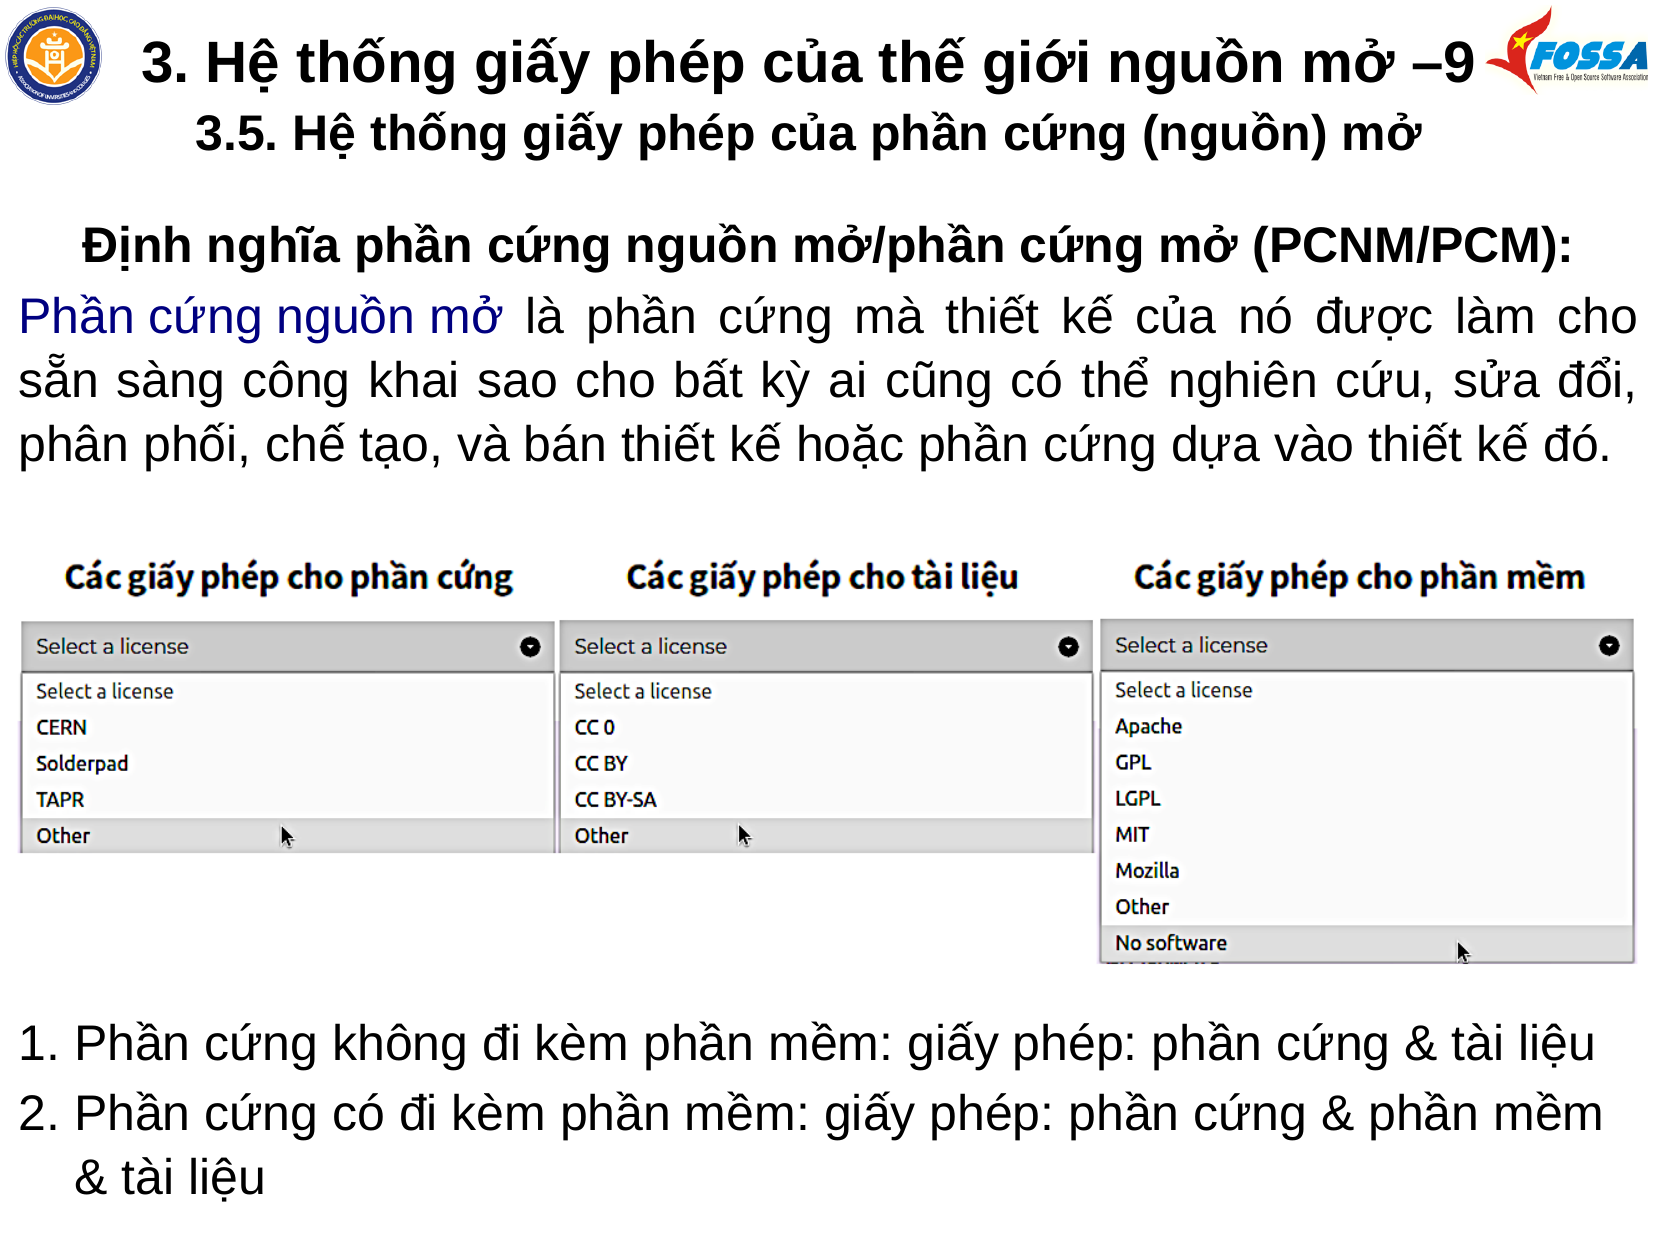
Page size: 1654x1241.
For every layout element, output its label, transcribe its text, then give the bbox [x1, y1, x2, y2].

text_box 1. Phần cứng không đi kèm phần mềm: giấy phép: phần cứng & tài liệu 2. Phần cứng có đi kèm phần mềm: giấy phép: phần cứng & phần mềm & tài liệu [3, 999, 1654, 1213]
text_box Định nghĩa phần cứng nguồn mở/phần cứng mở (PCNM/PCM): Phần cứng nguồn mở là phần cứng mà thiết kế của nó được làm cho sẵn sàng công khai sao cho bất kỳ ai cũng có thể nghiên cứu, sửa đổi, phân phối, chế tạo, và bán thiết kế hoặc phần cứng dựa vào thiết kế đó. [3, 202, 1654, 480]
title 3. Hệ thống giấy phép của thế giới nguồn mở –9 3.5. Hệ thống giấy phép của phần cứng (nguồn) mở [65, 16, 1554, 162]
picture [1, 5, 107, 107]
picture [9, 538, 1645, 974]
picture [1485, 5, 1648, 95]
